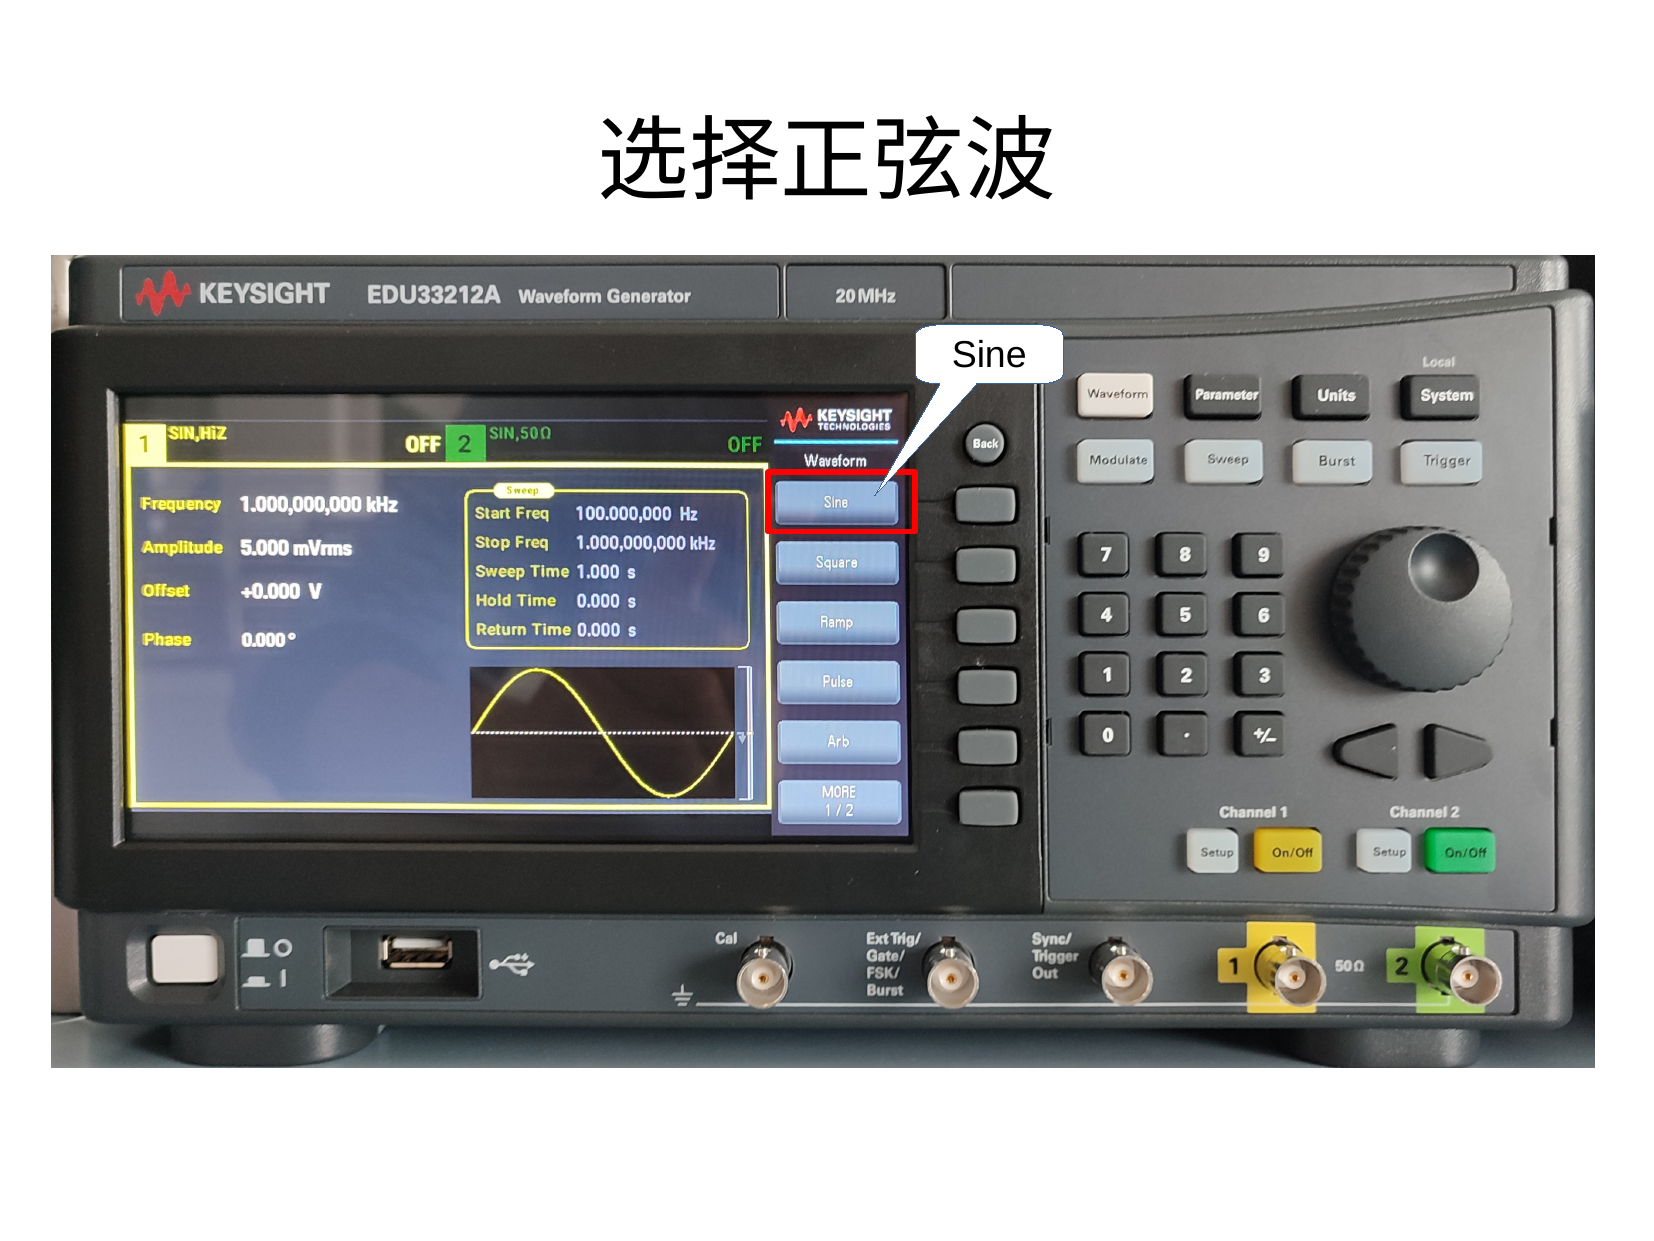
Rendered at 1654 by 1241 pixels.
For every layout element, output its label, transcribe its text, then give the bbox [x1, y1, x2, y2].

text_box Sine [874, 324, 1064, 496]
picture [51, 255, 1595, 1068]
title 选择正弦波 [82, 49, 1571, 255]
